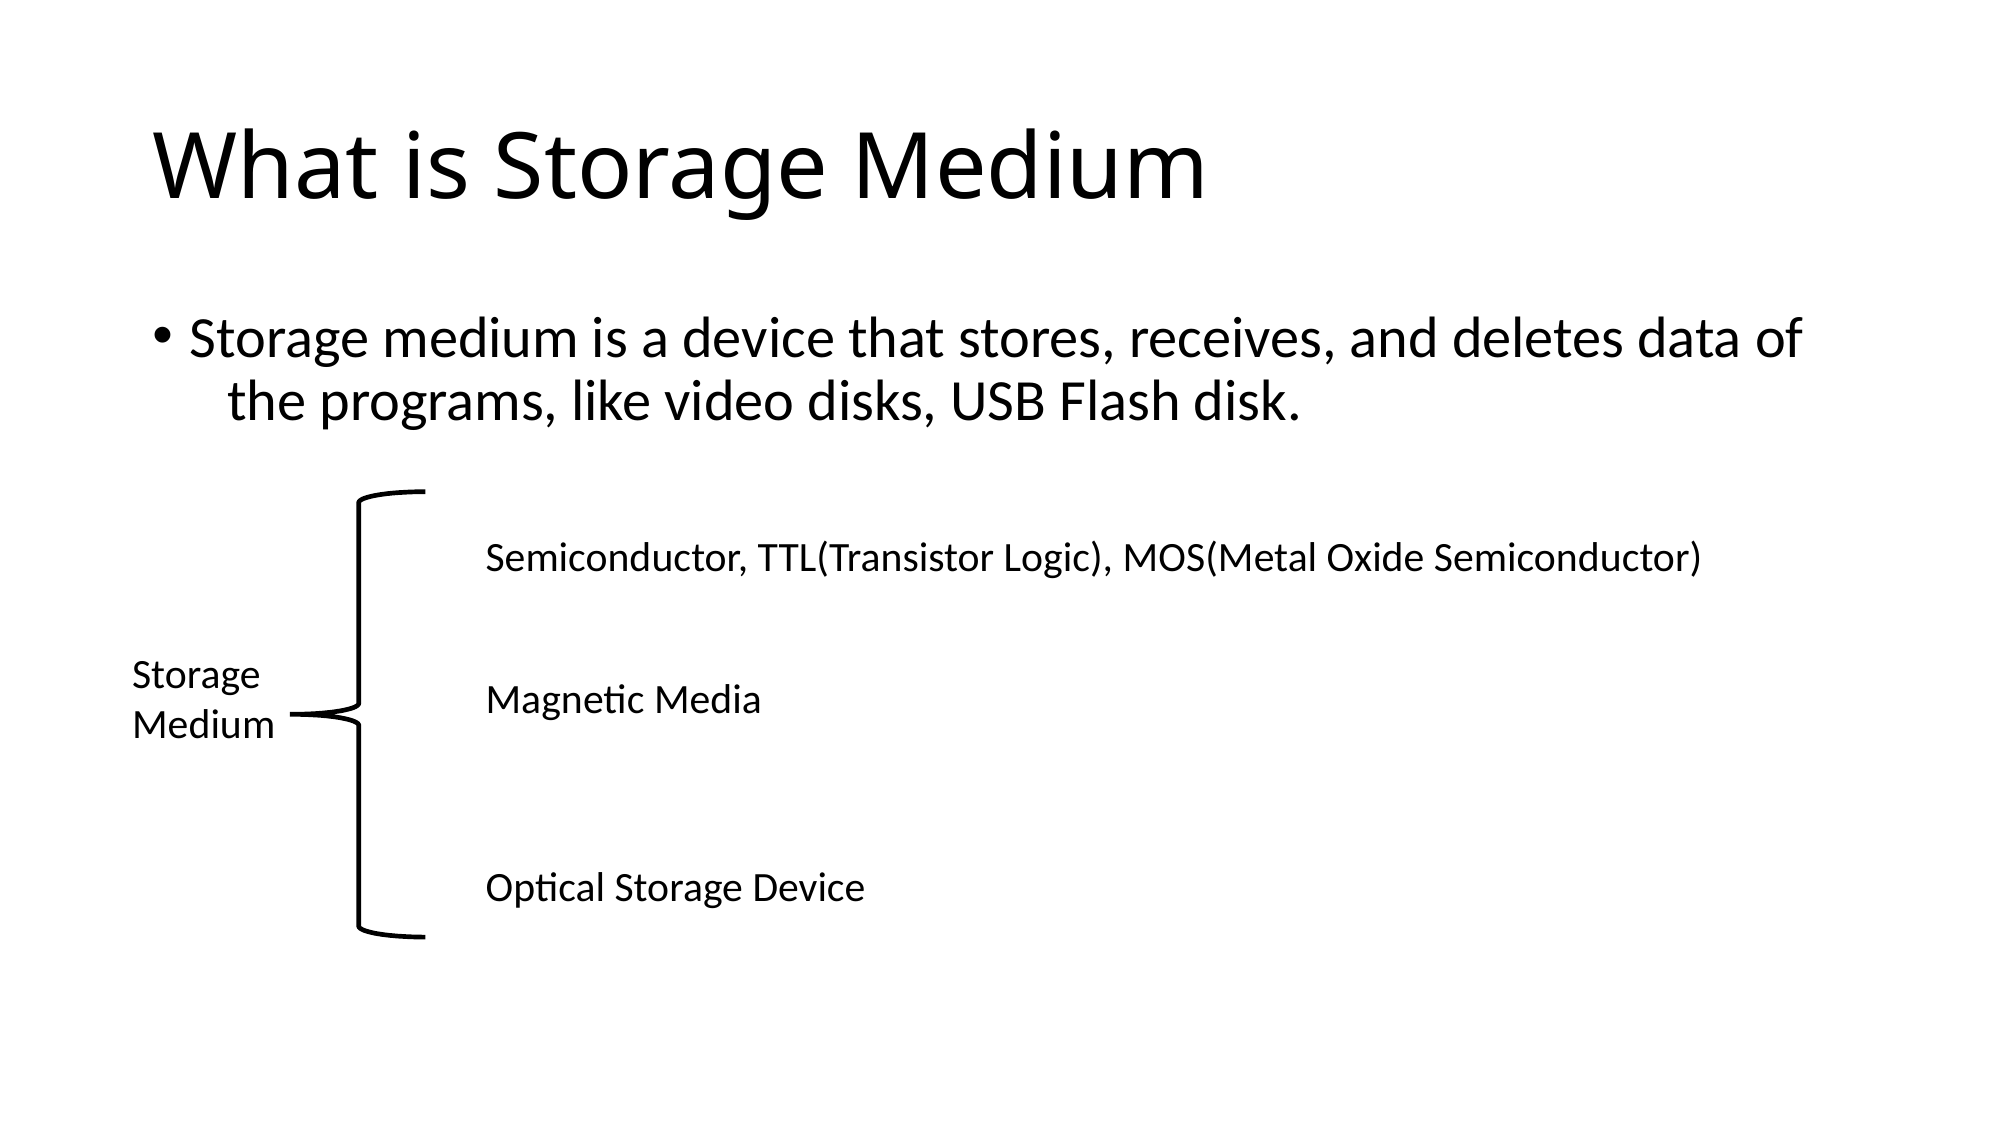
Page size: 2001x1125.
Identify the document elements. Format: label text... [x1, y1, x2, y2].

text_box Storage Medium [117, 639, 296, 756]
text_box Semiconductor, TTL(Transistor Logic), MOS(Metal Oxide Semiconductor) [470, 521, 1729, 588]
list Storage medium is a device that stores, receives, and deletes data of the programs, like video disks, USB Flash disk. [137, 299, 1863, 445]
title What is Storage Medium [137, 59, 1863, 278]
text_box Magnetic Media [470, 664, 785, 731]
text_box Optical Storage Device [470, 851, 911, 918]
